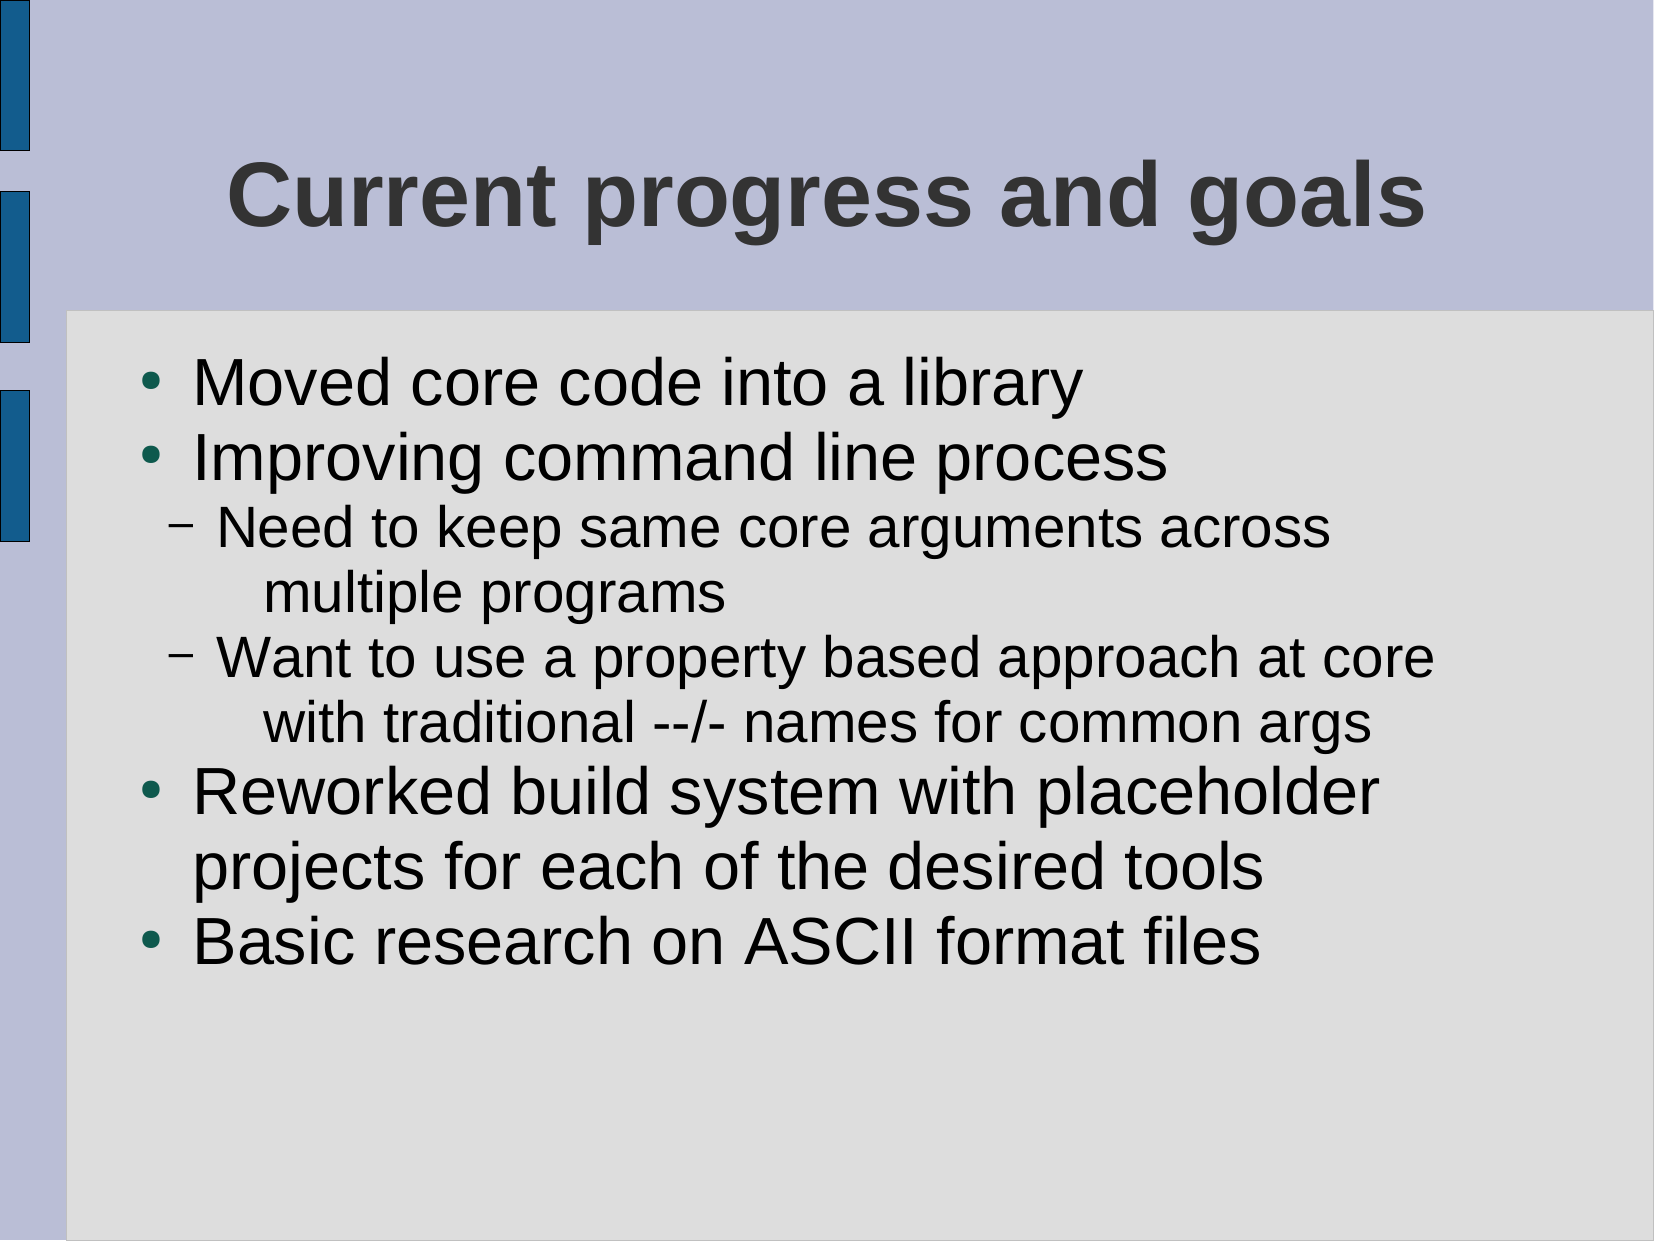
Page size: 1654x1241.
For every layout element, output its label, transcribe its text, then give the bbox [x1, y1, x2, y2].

title Current progress and goals [121, 91, 1534, 299]
list Moved core code into a library Improving command line process Need to keep same core arguments across multiple programs Want to use a property based approach at core with traditional --/- names for common args Reworked build system with placeholder projects for each of the desired tools Basic research on ASCII format files [121, 344, 1534, 1127]
